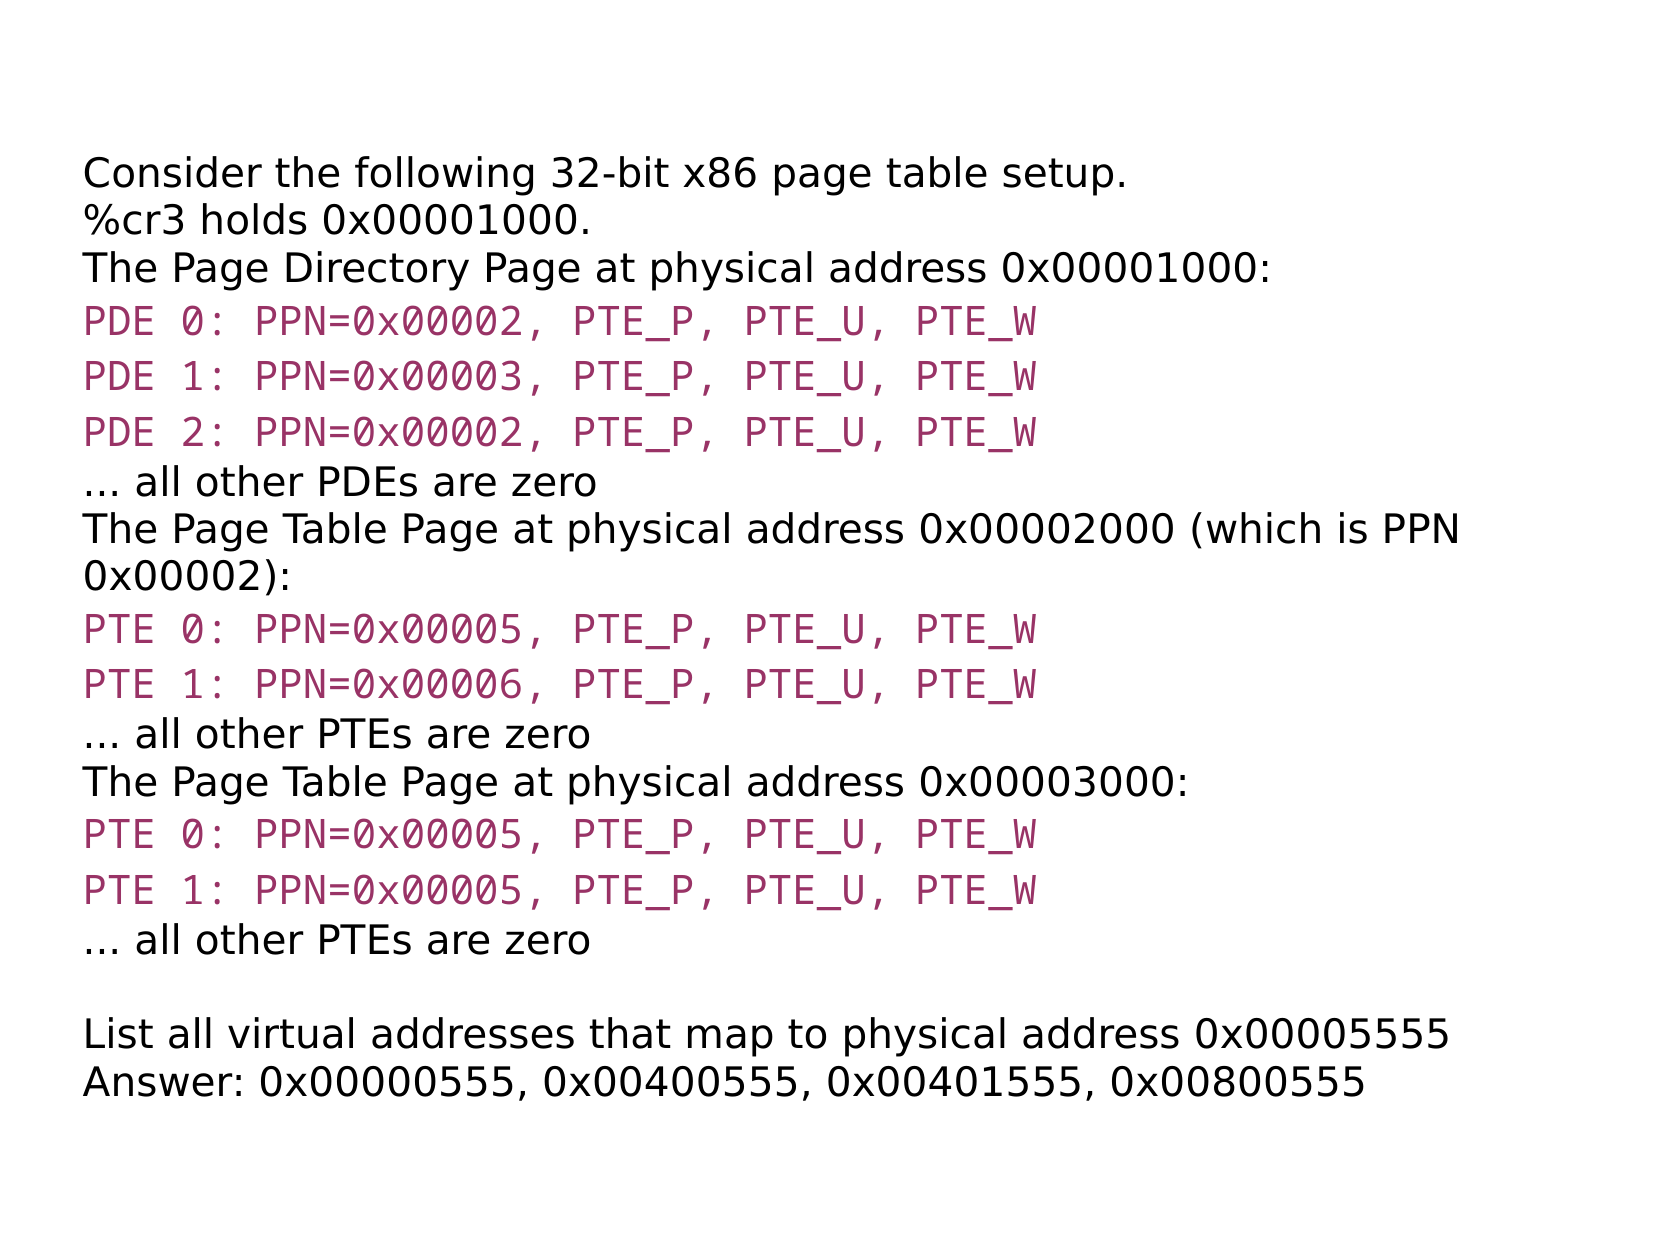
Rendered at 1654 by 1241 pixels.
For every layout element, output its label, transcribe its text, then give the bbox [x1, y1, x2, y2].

list Consider the following 32-bit x86 page table setup. %cr3 holds 0x00001000. The Page Directory Page at physical address 0x00001000: PDE 0: PPN=0x00002, PTE_P, PTE_U, PTE_W PDE 1: PPN=0x00003, PTE_P, PTE_U, PTE_W PDE 2: PPN=0x00002, PTE_P, PTE_U, PTE_W ... all other PDEs are zero The Page Table Page at physical address 0x00002000 (which is PPN 0x00002): PTE 0: PPN=0x00005, PTE_P, PTE_U, PTE_W PTE 1: PPN=0x00006, PTE_P, PTE_U, PTE_W ... all other PTEs are zero The Page Table Page at physical address 0x00003000: PTE 0: PPN=0x00005, PTE_P, PTE_U, PTE_W PTE 1: PPN=0x00005, PTE_P, PTE_U, PTE_W ... all other PTEs are zero List all virtual addresses that map to physical address 0x00005555 Answer: 0x00000555, 0x00400555, 0x00401555, 0x00800555 [82, 150, 1571, 1109]
